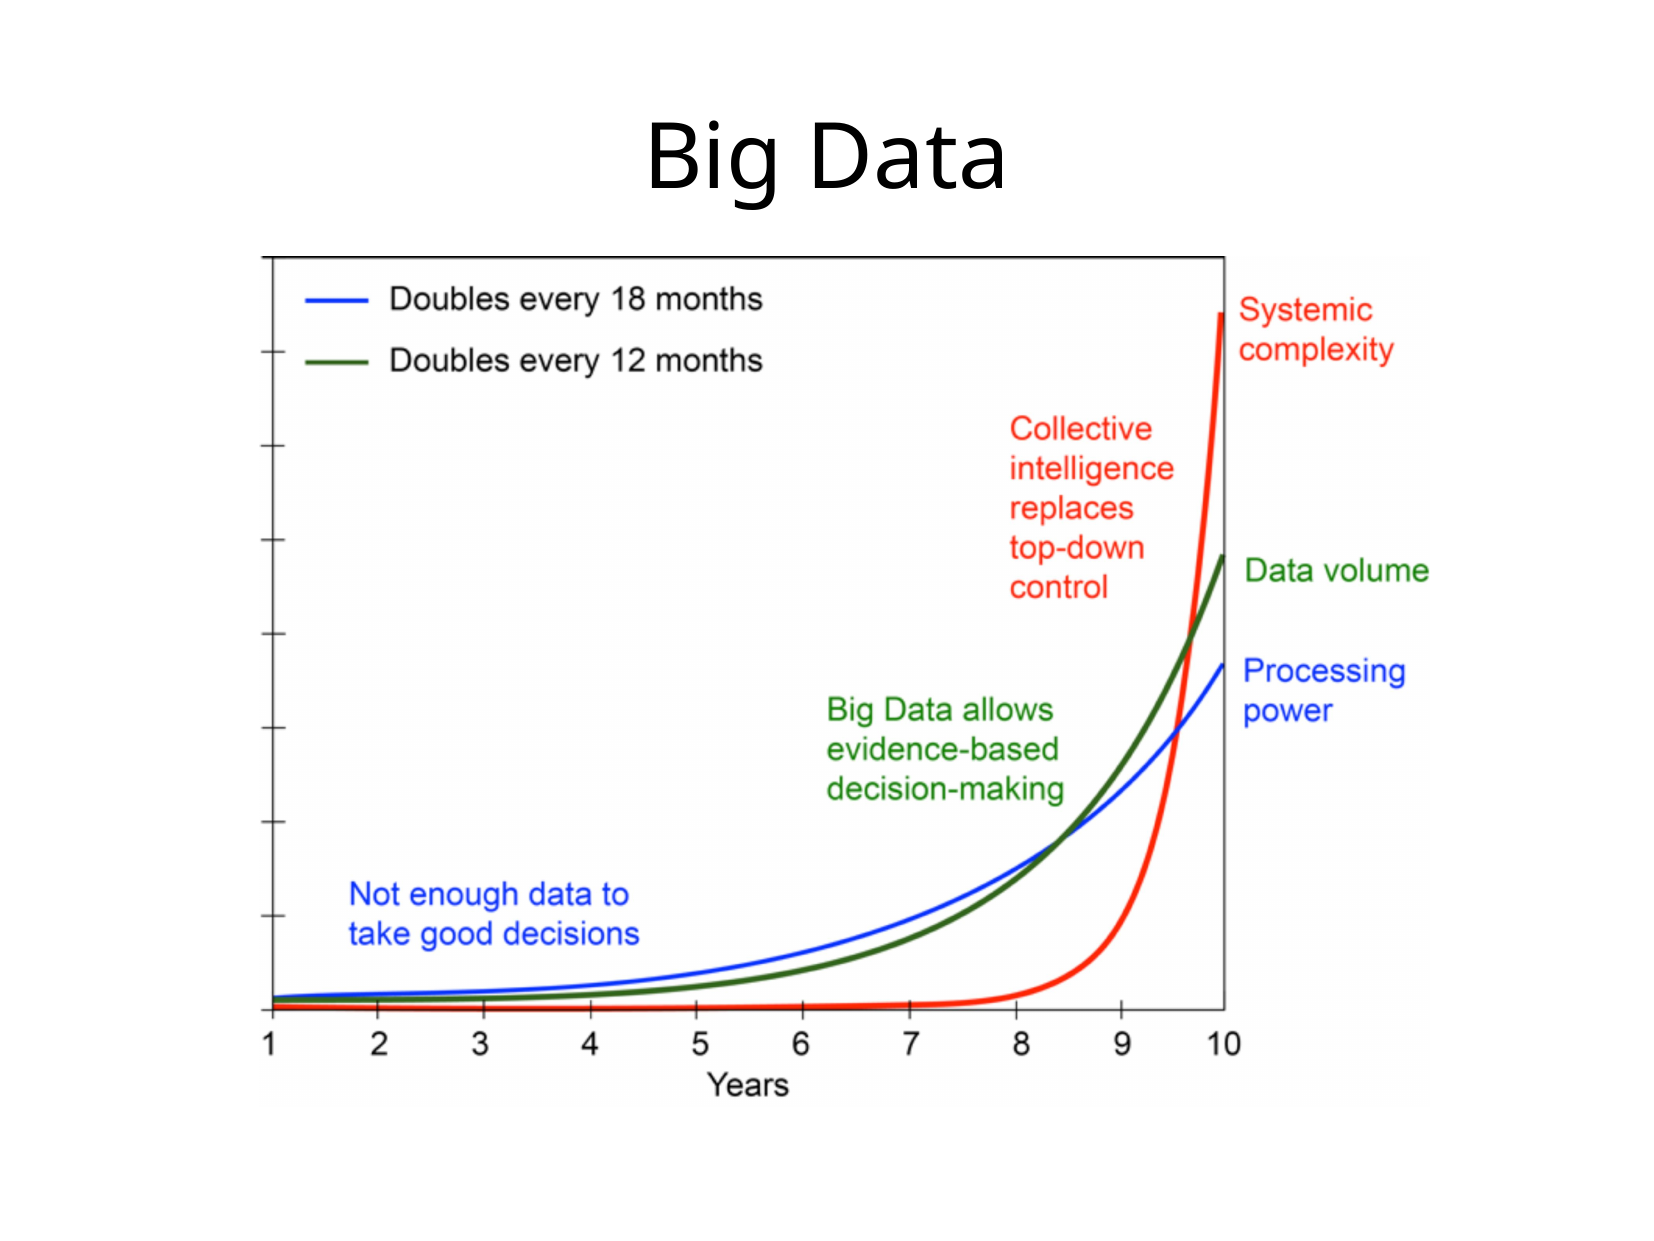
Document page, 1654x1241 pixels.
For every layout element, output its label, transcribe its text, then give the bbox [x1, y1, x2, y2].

picture [259, 256, 1430, 1107]
title Big Data [82, 49, 1571, 257]
